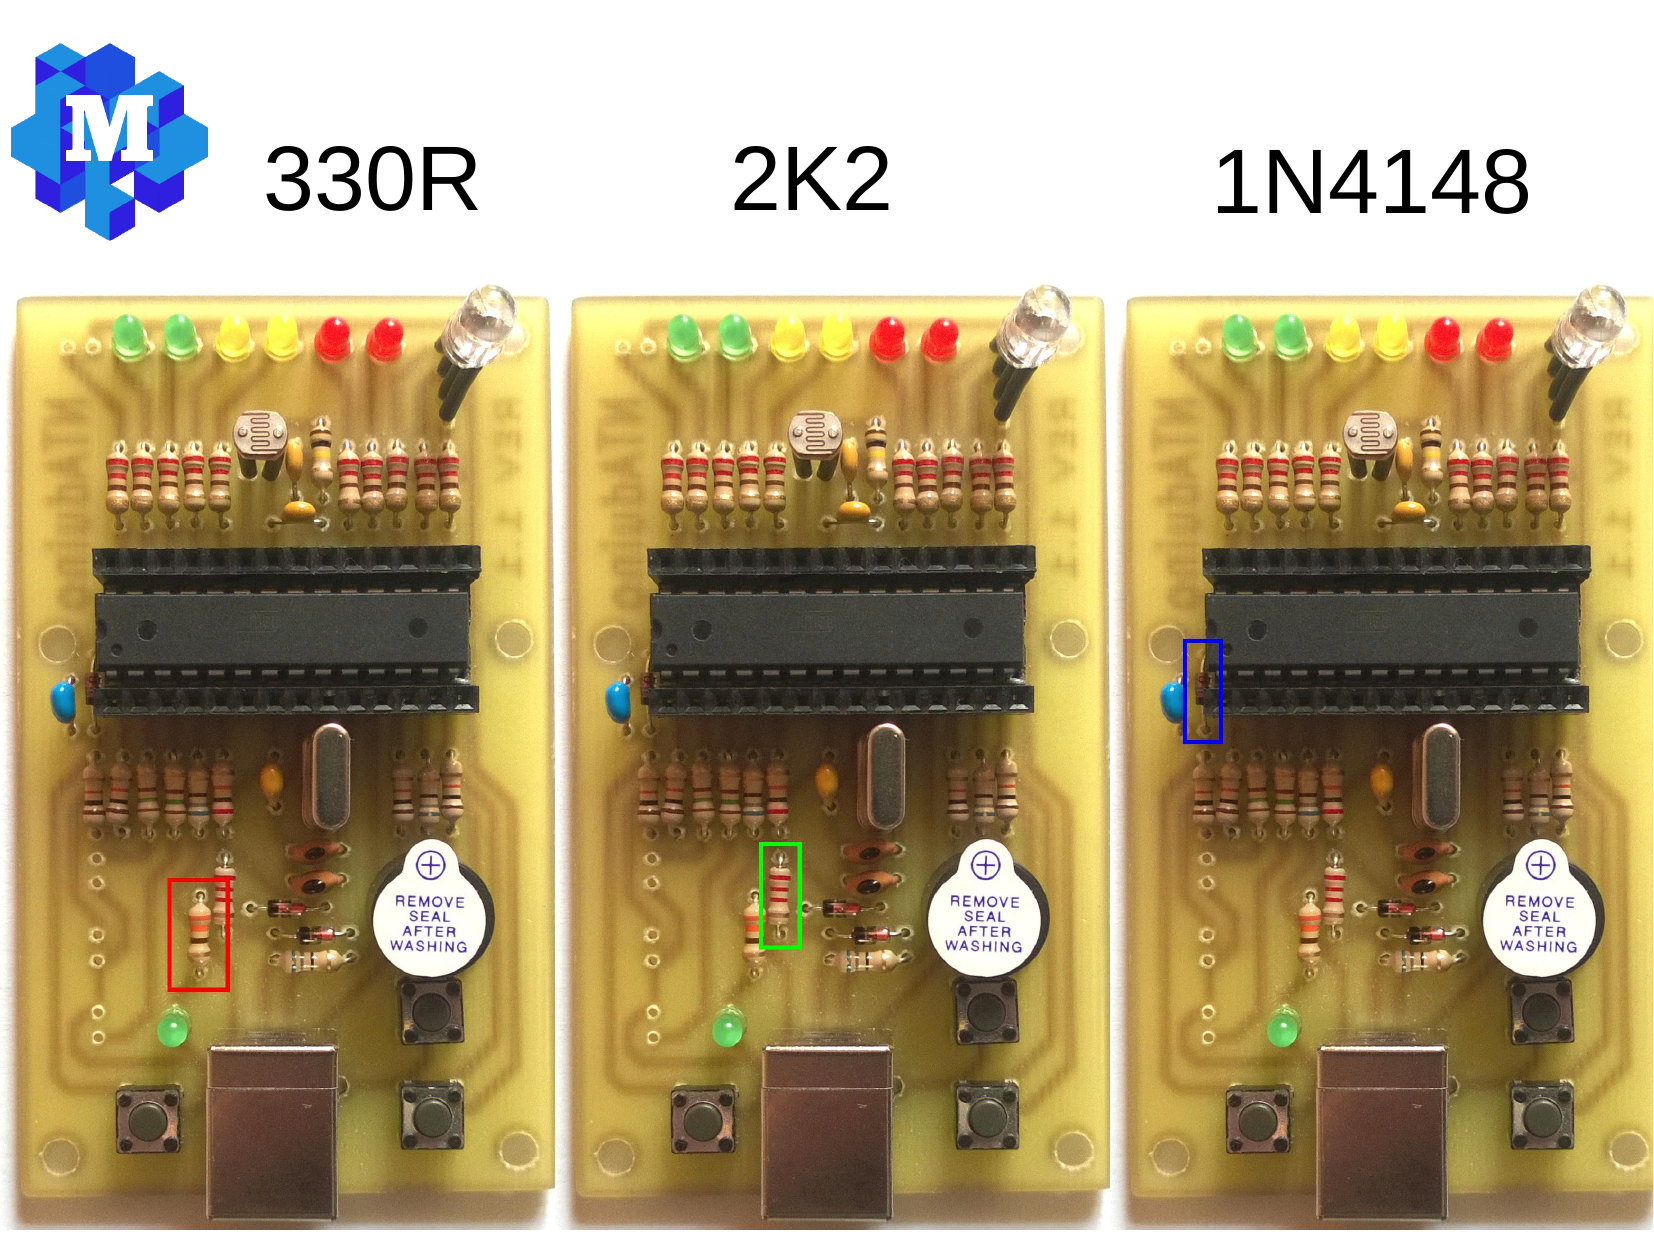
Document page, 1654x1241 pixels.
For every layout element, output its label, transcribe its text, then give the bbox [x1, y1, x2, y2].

picture [0, 284, 1654, 1231]
picture [11, 15, 208, 241]
title 330R [255, 75, 491, 283]
title 2K2 [694, 75, 931, 283]
title 1N4148 [1200, 77, 1546, 284]
